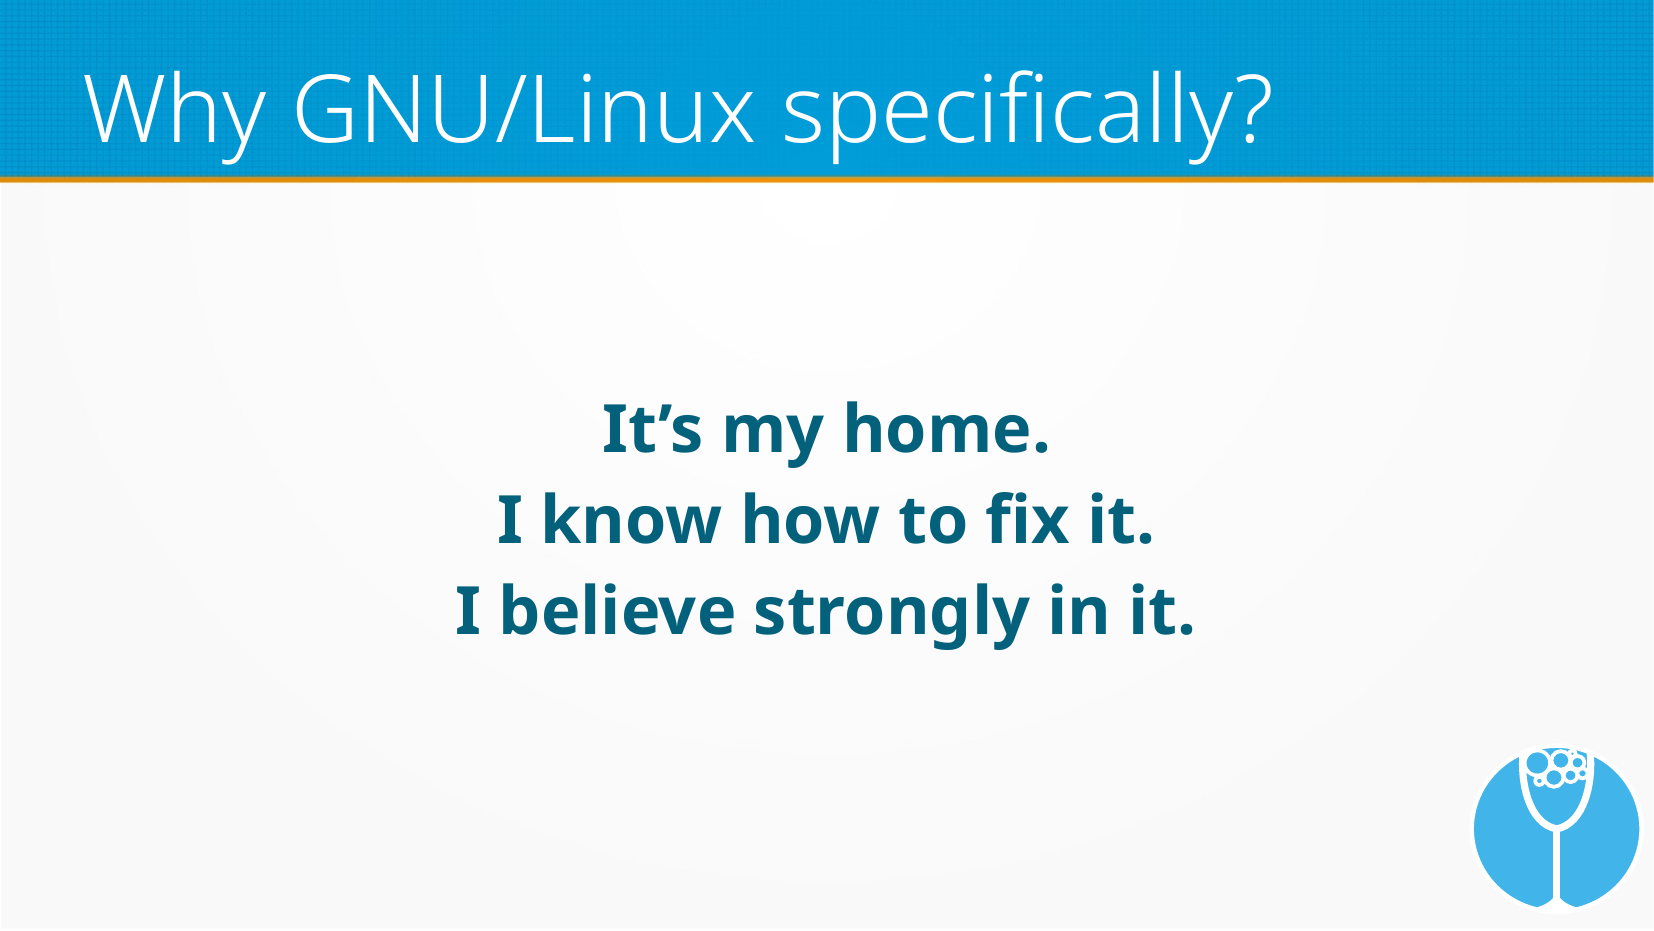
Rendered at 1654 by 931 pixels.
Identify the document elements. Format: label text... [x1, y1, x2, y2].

picture [0, 175, 1654, 931]
subtitle It’s my home. I know how to fix it. I believe strongly in it. [123, 255, 1530, 781]
title Why GNU/Linux specifically? [82, 14, 1571, 171]
